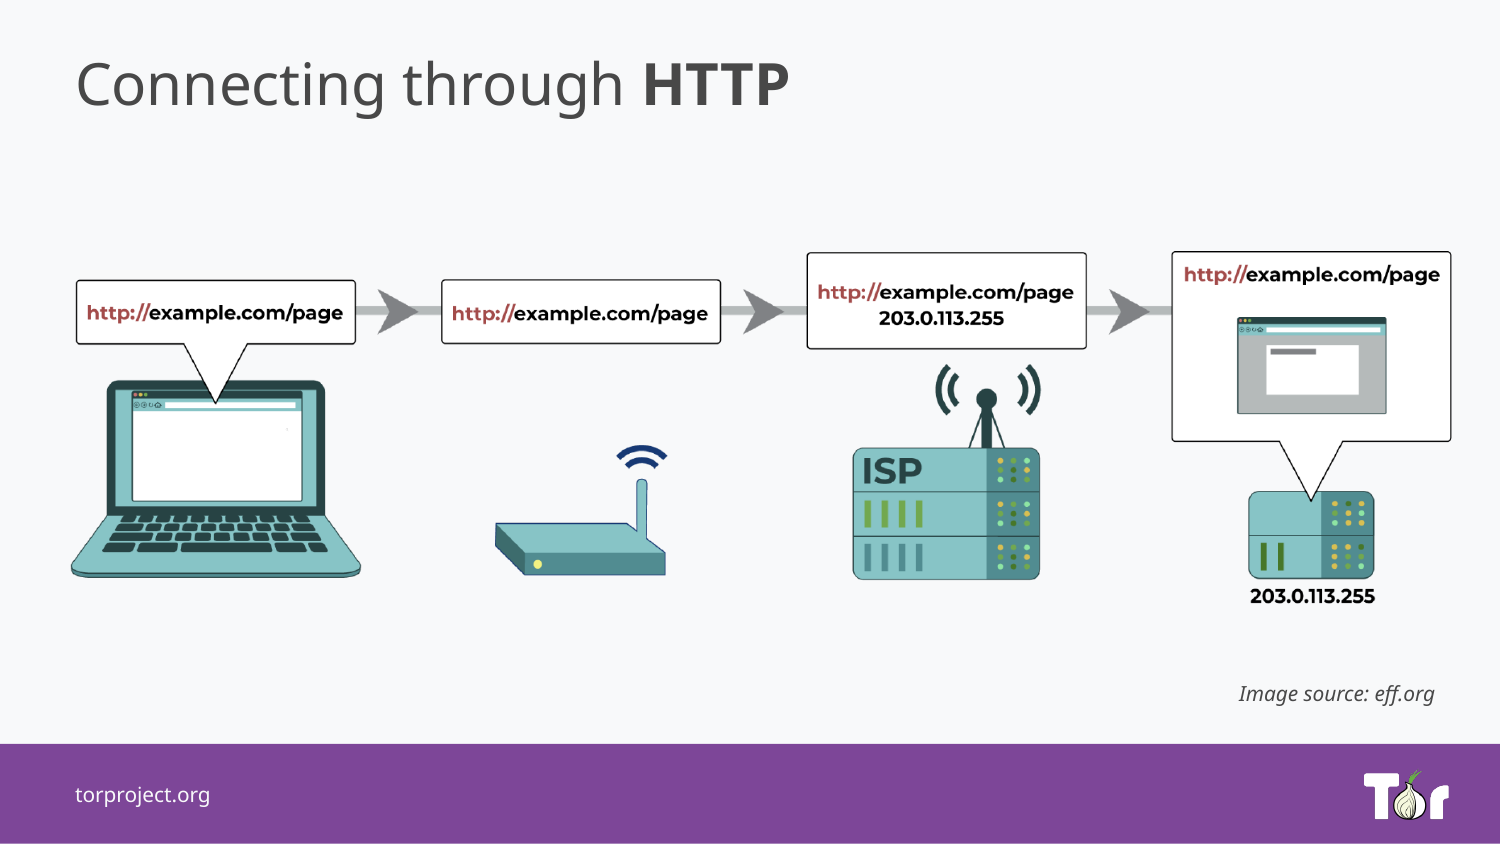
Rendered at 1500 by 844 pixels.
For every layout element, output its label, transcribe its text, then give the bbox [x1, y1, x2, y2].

title Connecting through HTTP [75, 46, 1436, 141]
picture [1364, 768, 1449, 820]
picture [24, 0, 1475, 713]
title Image source: eff.org [75, 680, 1436, 713]
